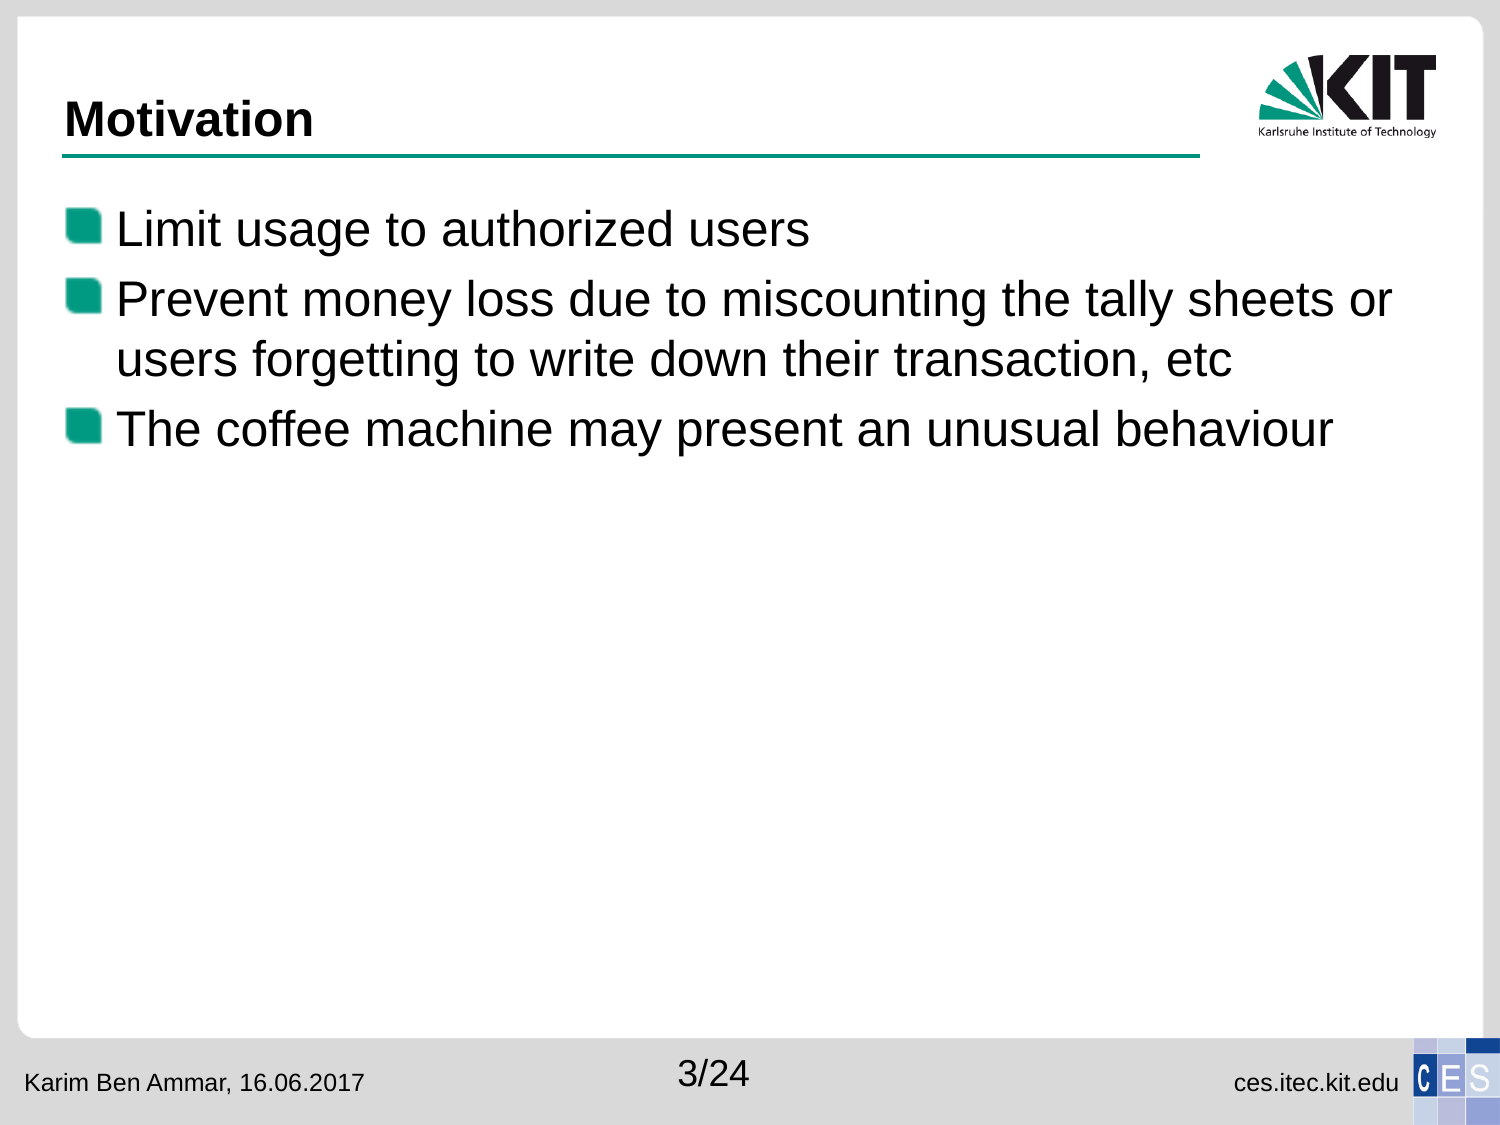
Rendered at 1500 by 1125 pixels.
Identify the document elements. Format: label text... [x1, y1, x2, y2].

list Limit usage to authorized users Prevent money loss due to miscounting the tally sheets or users forgetting to write down their transaction, etc The coffee machine may present an unusual behaviour [64, 196, 1436, 1000]
picture [0, 0, 1500, 1125]
title Motivation [64, 54, 1198, 147]
text_box 3/24 [662, 1045, 781, 1116]
